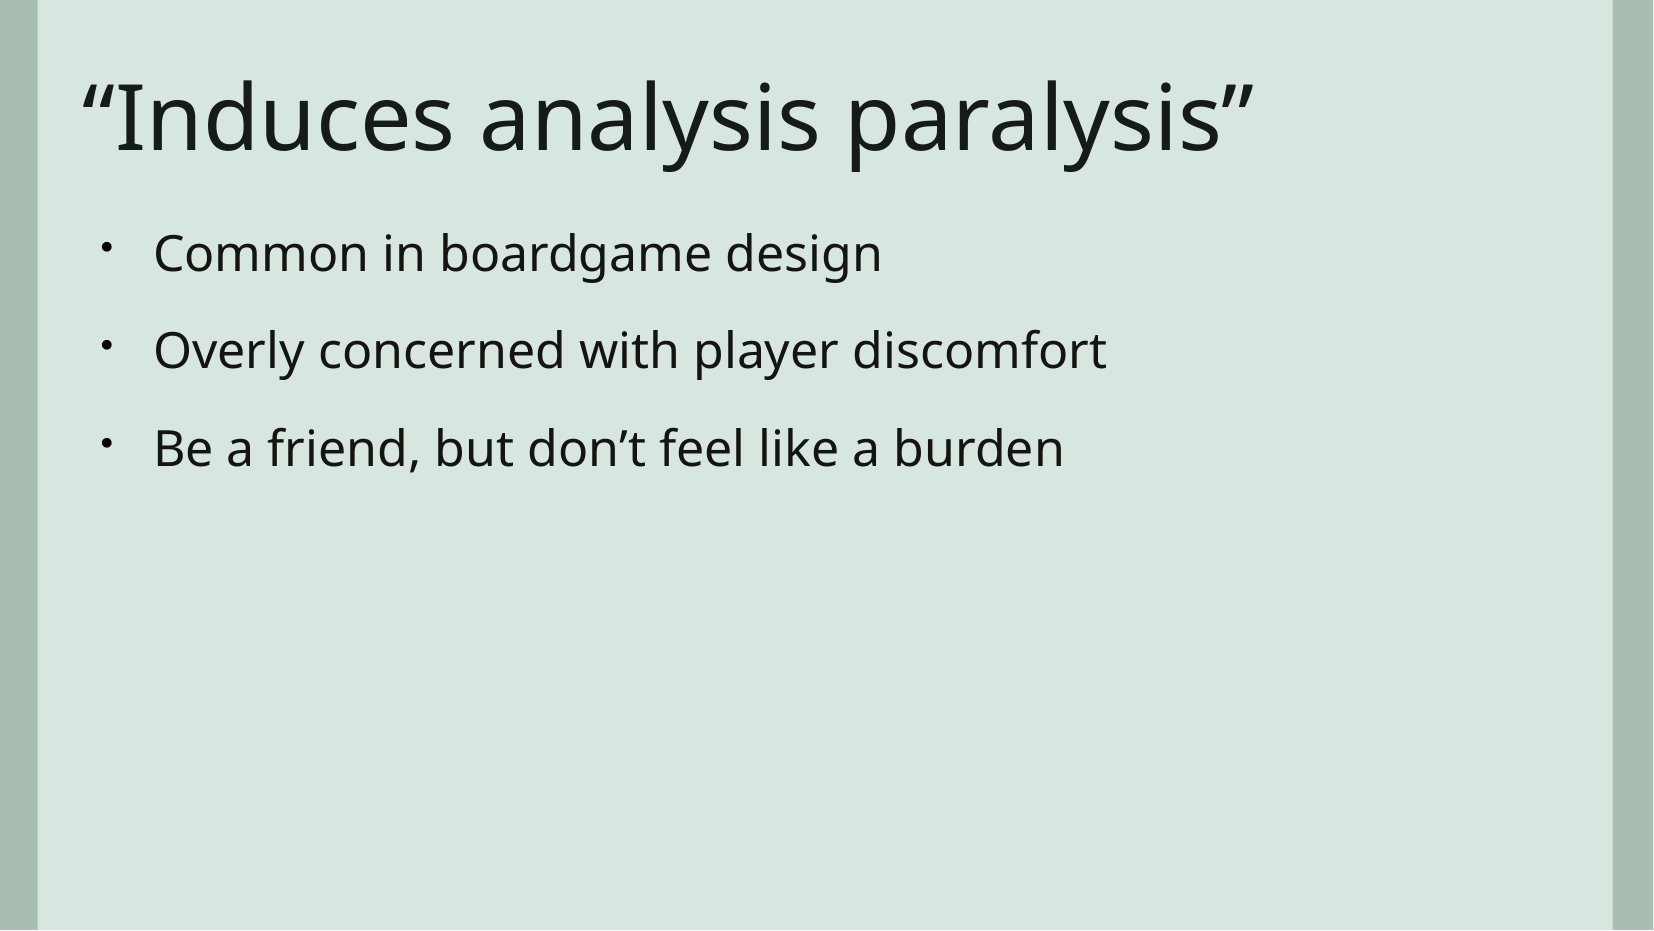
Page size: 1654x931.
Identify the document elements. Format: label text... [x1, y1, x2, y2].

list Common in boardgame design Overly concerned with player discomfort Be a friend, but don’t feel like a burden [82, 217, 1351, 758]
title “Induces analysis paralysis” [82, 37, 1576, 193]
